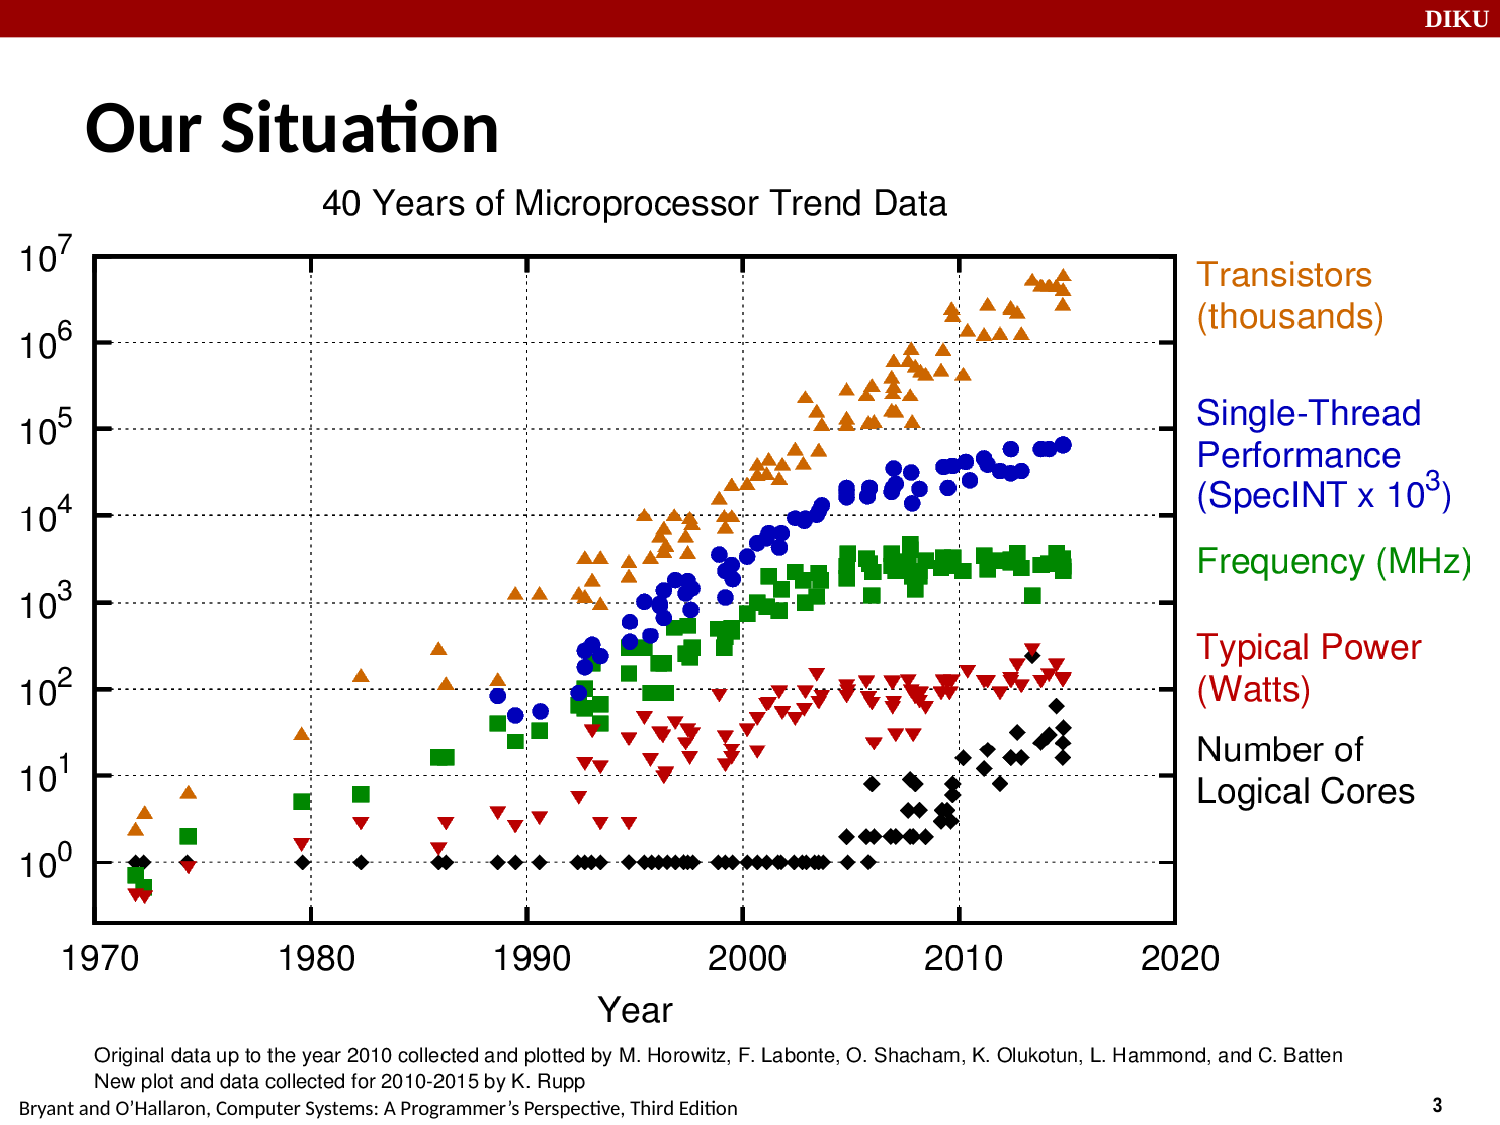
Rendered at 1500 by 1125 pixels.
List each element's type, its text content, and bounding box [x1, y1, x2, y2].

text_box Our Situation [70, 75, 1485, 169]
picture [15, 163, 1470, 1095]
